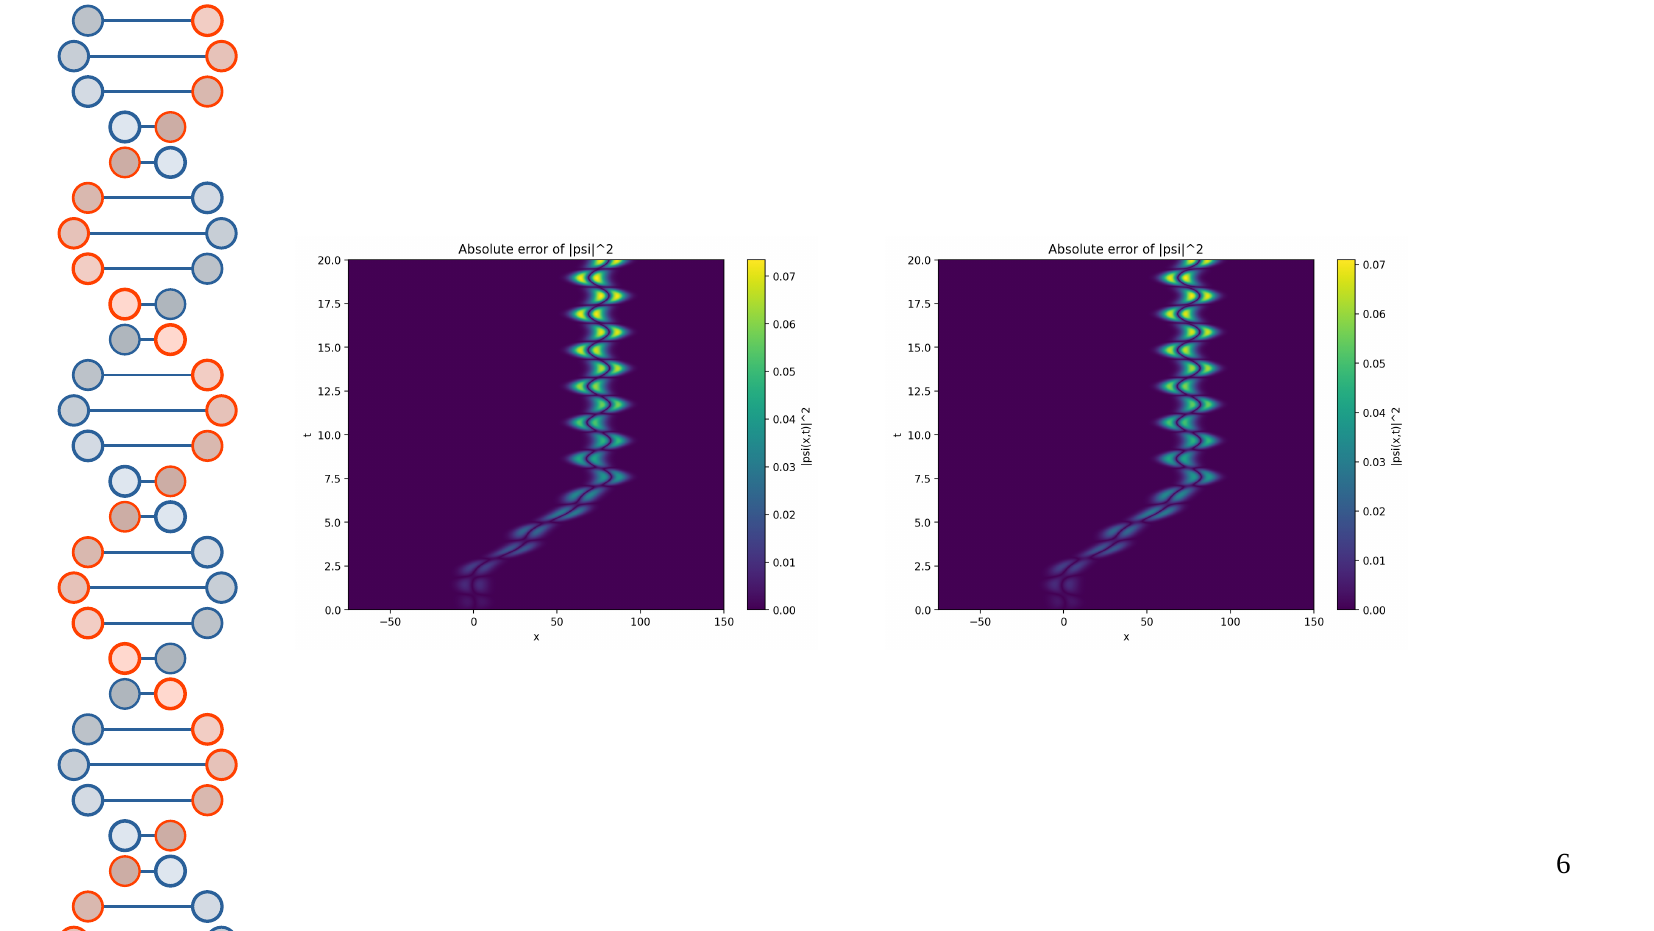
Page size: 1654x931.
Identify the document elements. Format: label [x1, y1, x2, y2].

picture [885, 236, 1408, 650]
picture [295, 236, 818, 650]
